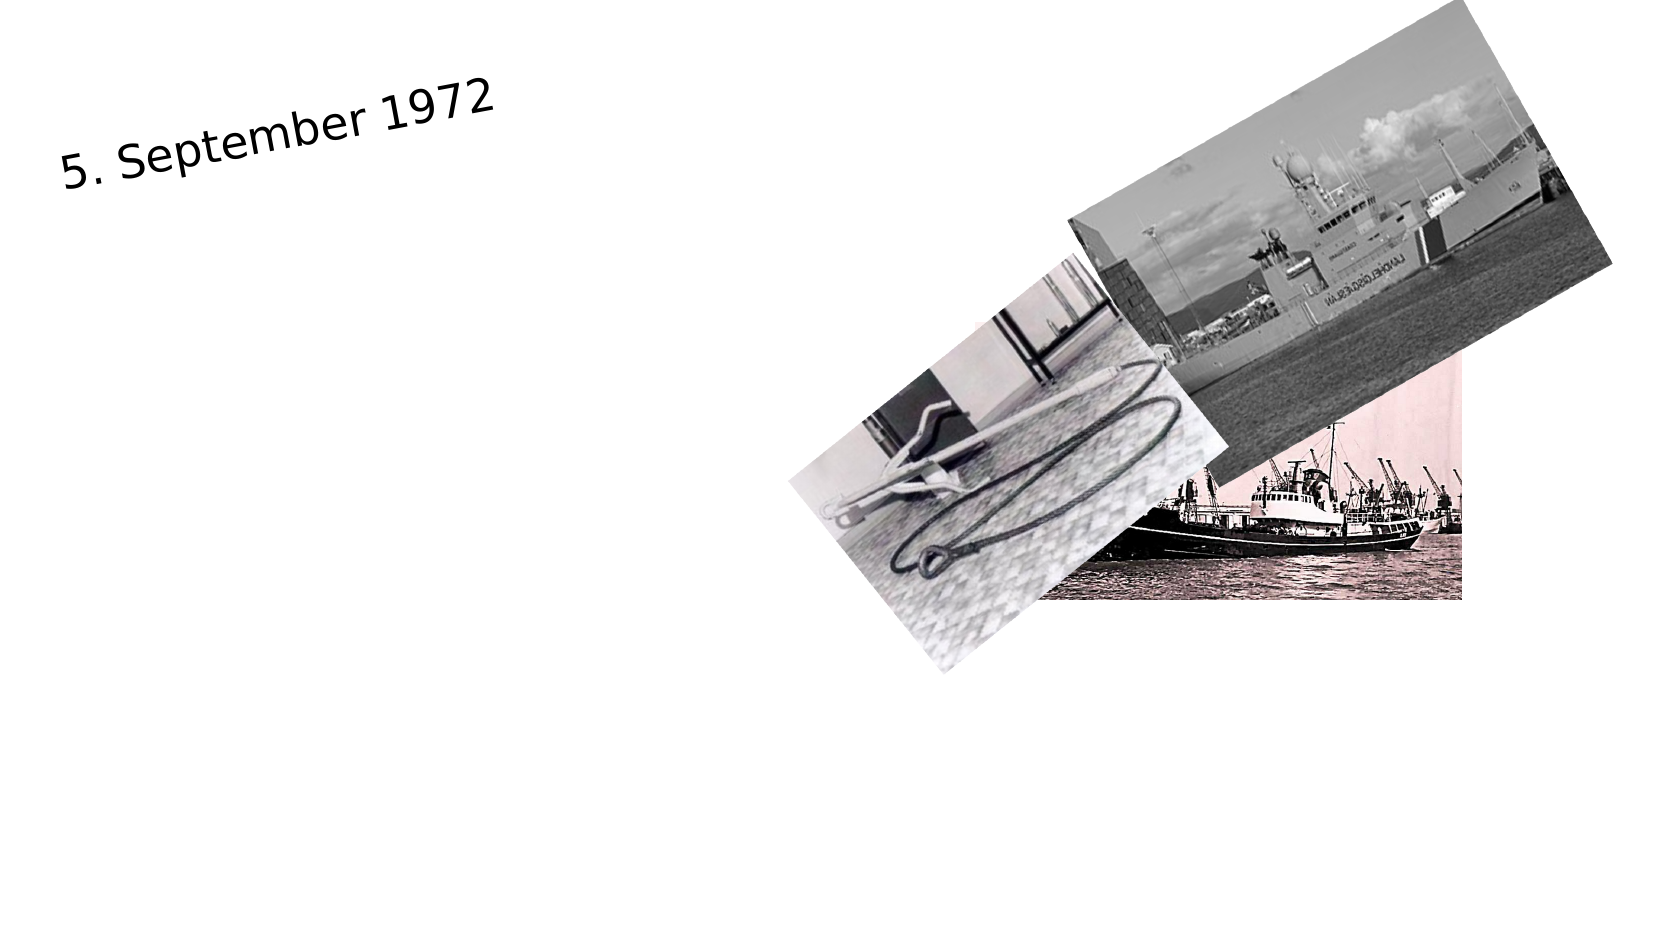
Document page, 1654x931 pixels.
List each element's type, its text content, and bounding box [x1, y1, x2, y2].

picture [787, 0, 1613, 676]
text_box 5. September 1972 [0, 5, 676, 244]
